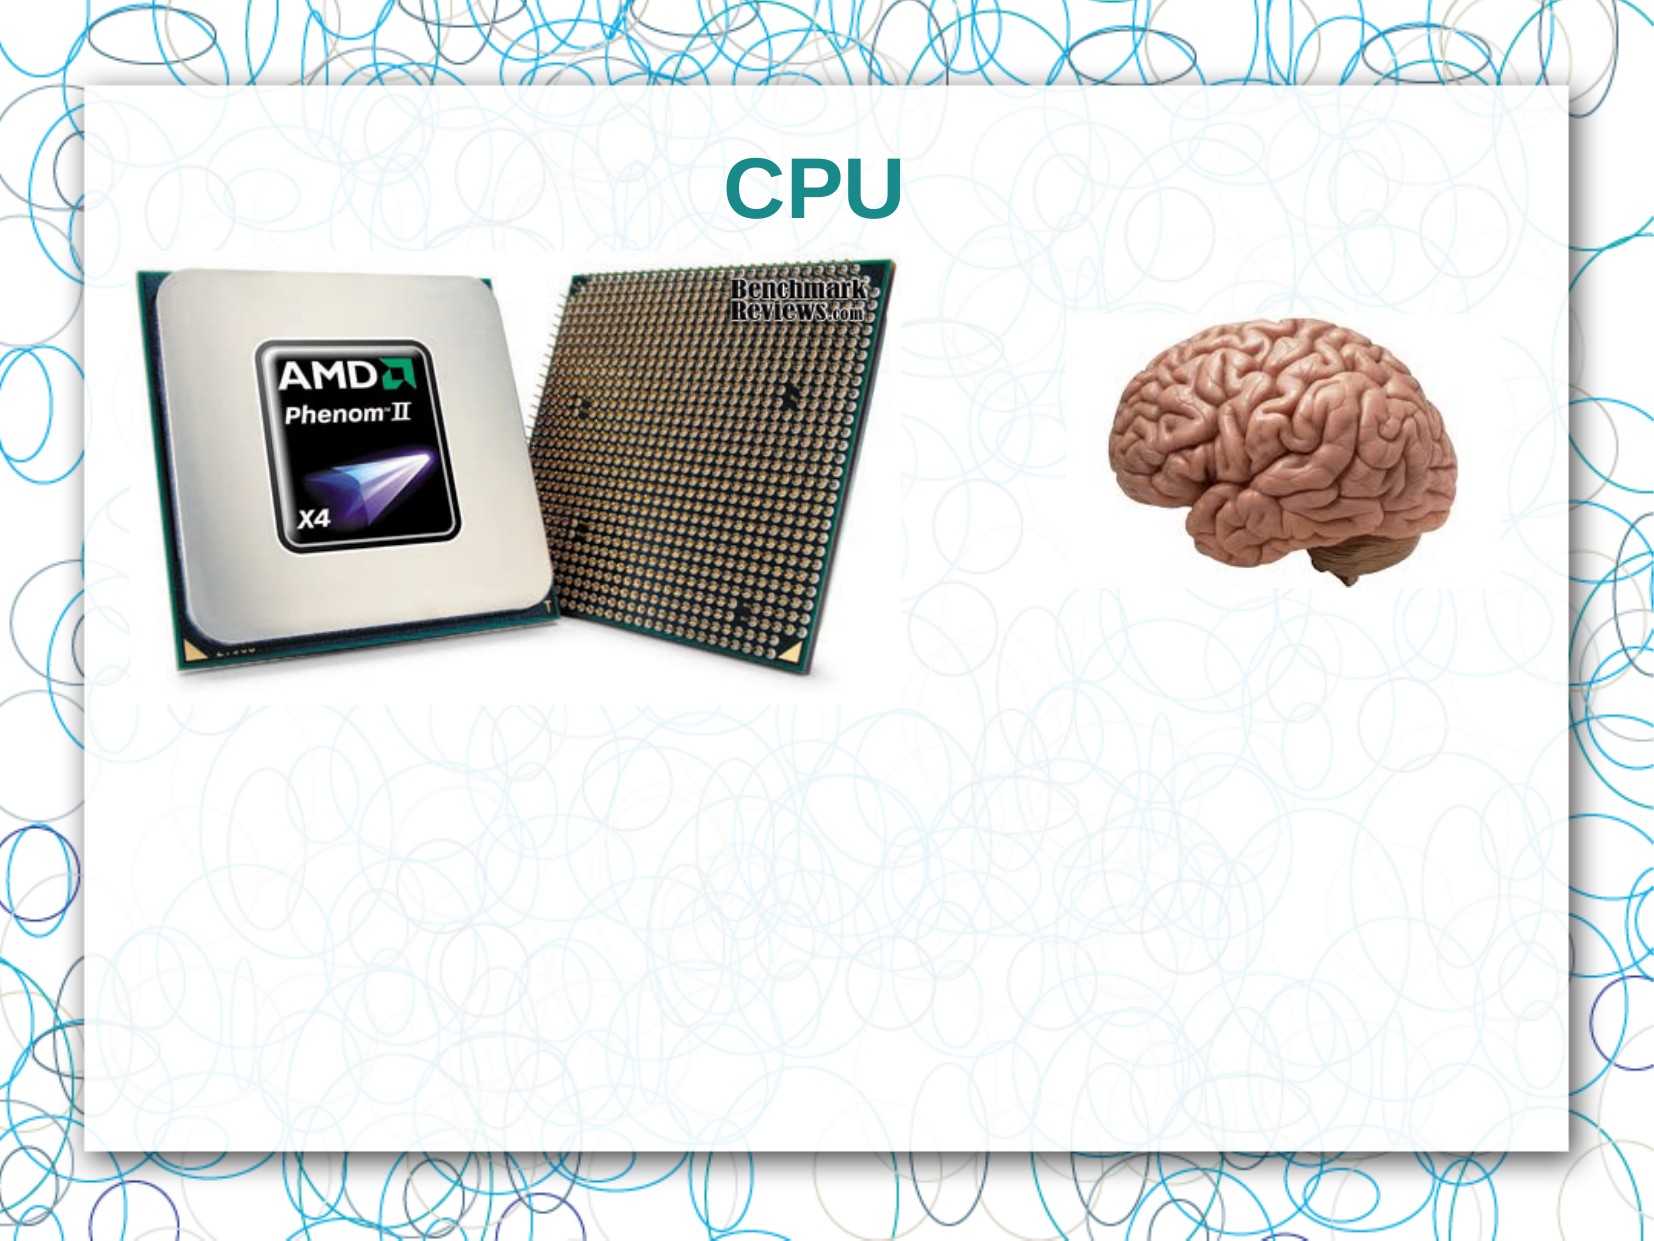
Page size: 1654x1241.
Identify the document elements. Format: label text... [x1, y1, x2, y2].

title CPU [82, 84, 1571, 292]
picture [0, 0, 1654, 1241]
